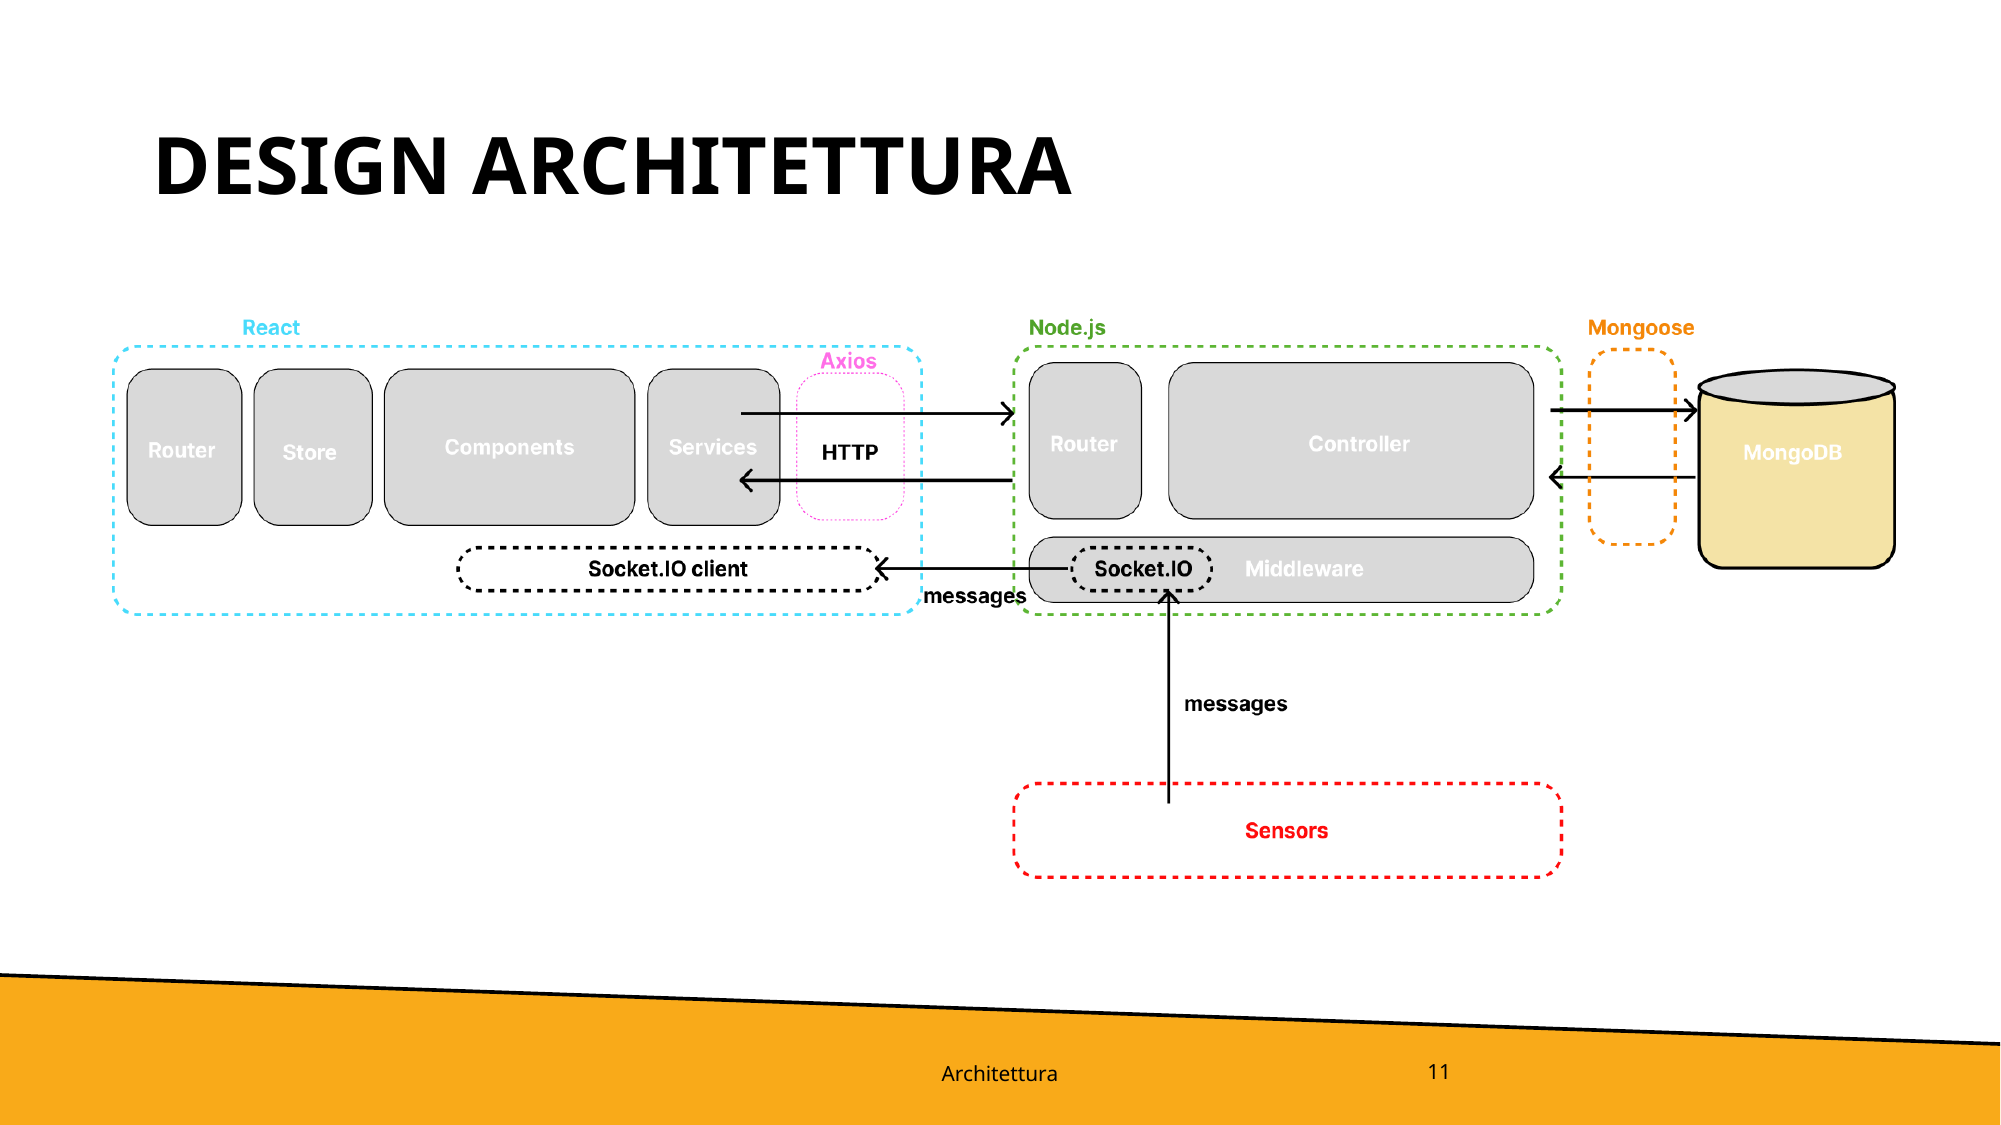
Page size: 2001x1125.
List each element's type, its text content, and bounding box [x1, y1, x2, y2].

picture [85, 277, 1929, 944]
text_box [1412, 1042, 1863, 1103]
text_box Architettura [662, 1042, 1338, 1103]
title Design Architettura [137, 59, 1863, 277]
